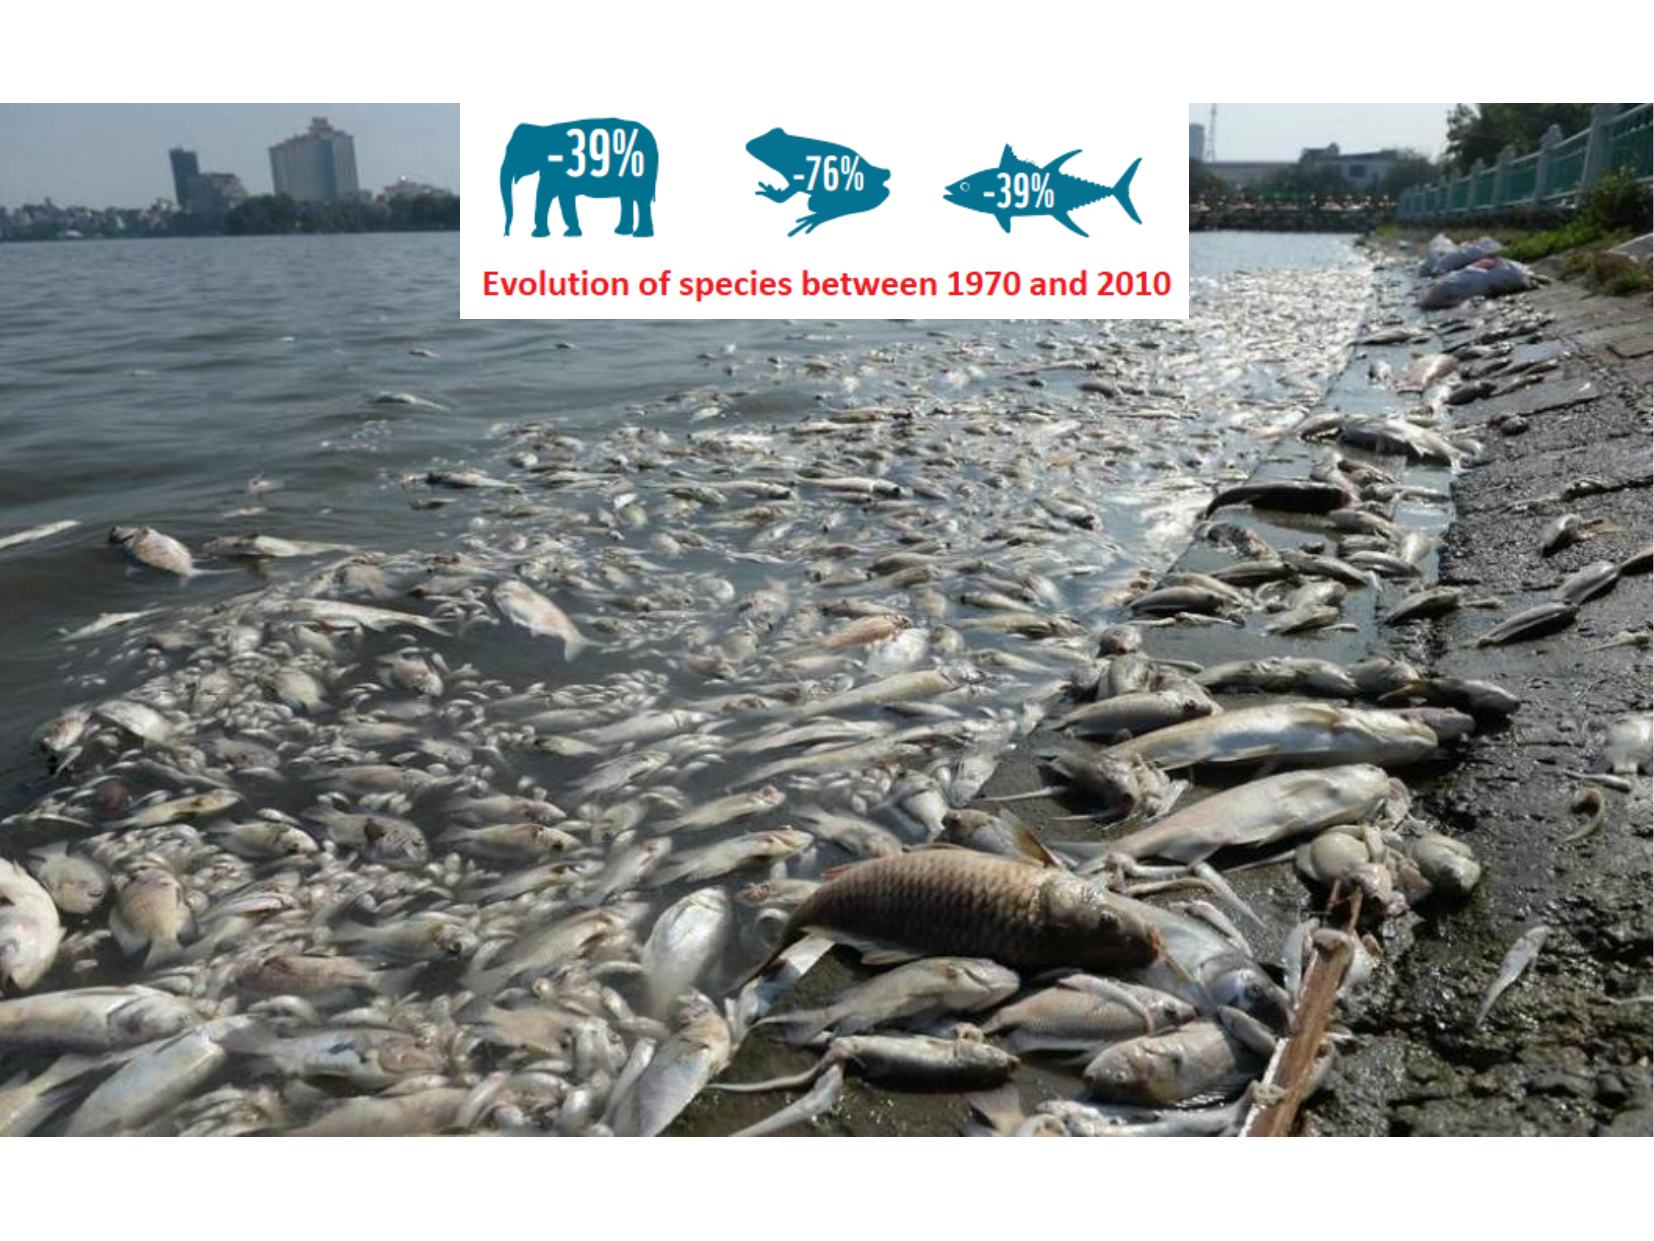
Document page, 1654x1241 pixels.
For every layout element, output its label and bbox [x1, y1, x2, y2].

picture [0, 101, 1654, 1137]
